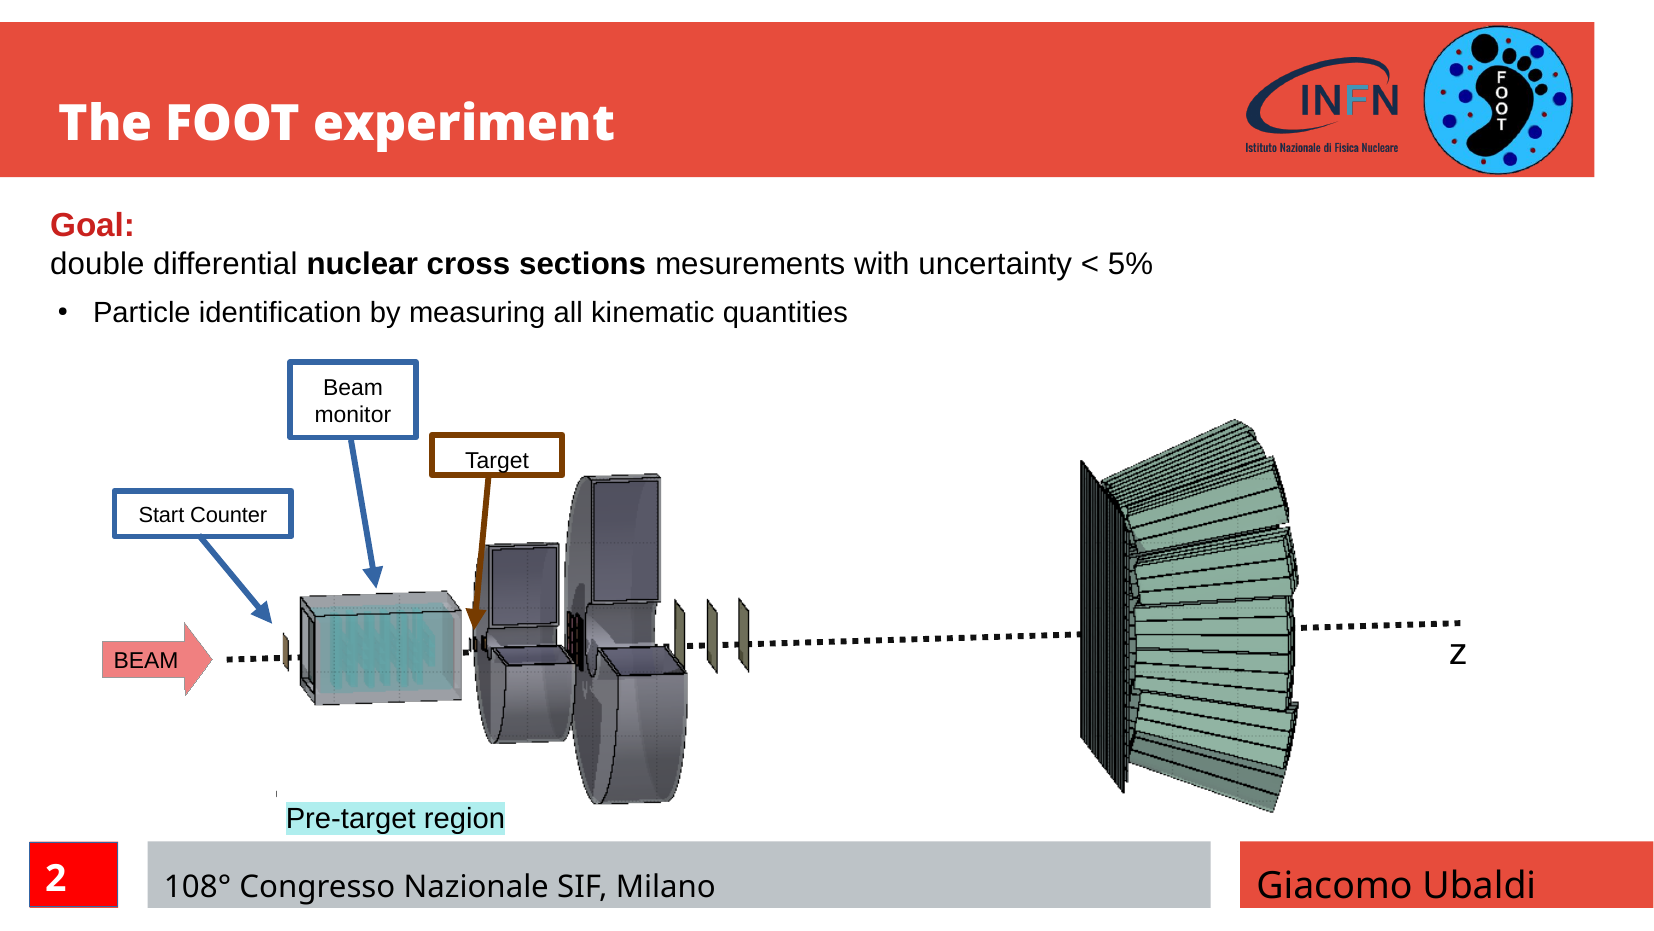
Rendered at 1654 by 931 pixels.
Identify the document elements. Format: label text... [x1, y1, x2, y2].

text_box 108° Congresso Nazionale SIF, Milano [149, 856, 772, 908]
title The FOOT experiment [59, 44, 1409, 156]
text_box Start Counter [114, 490, 292, 537]
picture [276, 413, 1323, 824]
text_box [184, 622, 197, 638]
text_box Goal: double differential nuclear cross sections mesurements with uncertainty < 5% [35, 196, 1654, 673]
text_box BEAM [98, 638, 217, 688]
picture [1246, 57, 1398, 152]
text_box 2 [30, 844, 86, 903]
text_box [184, 688, 191, 696]
text_box z [1434, 619, 1528, 670]
title The FOOT experiment [1589, 44, 1595, 156]
text_box [29, 842, 118, 907]
text_box Pre-target region [271, 792, 582, 850]
text_box Particle identification by measuring all kinematic quantities [42, 288, 1654, 337]
text_box Target [431, 434, 563, 476]
text_box Beam monitor [290, 362, 416, 438]
text_box Giacomo Ubaldi [1241, 850, 1568, 910]
picture [1409, 22, 1589, 182]
